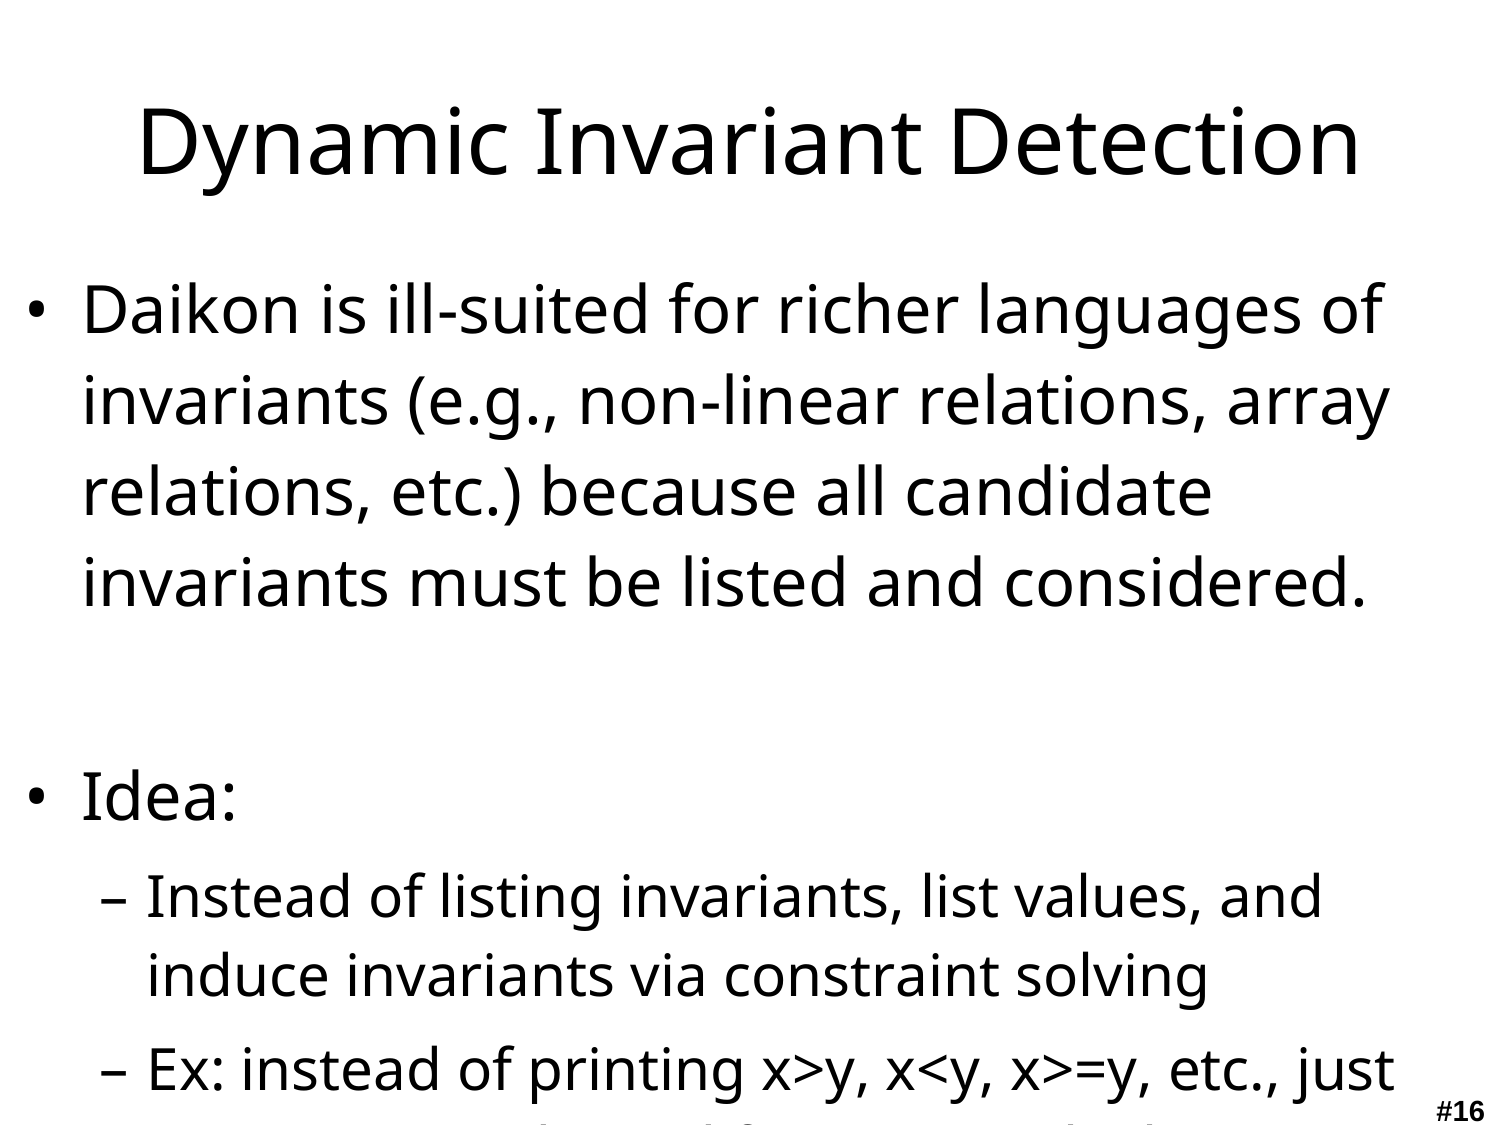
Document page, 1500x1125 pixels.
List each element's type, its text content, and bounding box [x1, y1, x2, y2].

title Dynamic Invariant Detection [24, 45, 1476, 233]
list Daikon is ill-suited for richer languages of invariants (e.g., non-linear relations, array relations, etc.) because all candidate invariants must be listed and considered. Idea: Instead of listing invariants, list values, and induce invariants via constraint solving Ex: instead of printing x>y, x<y, x>=y, etc., just print out x and y and figure out which is true later [24, 262, 1476, 1101]
